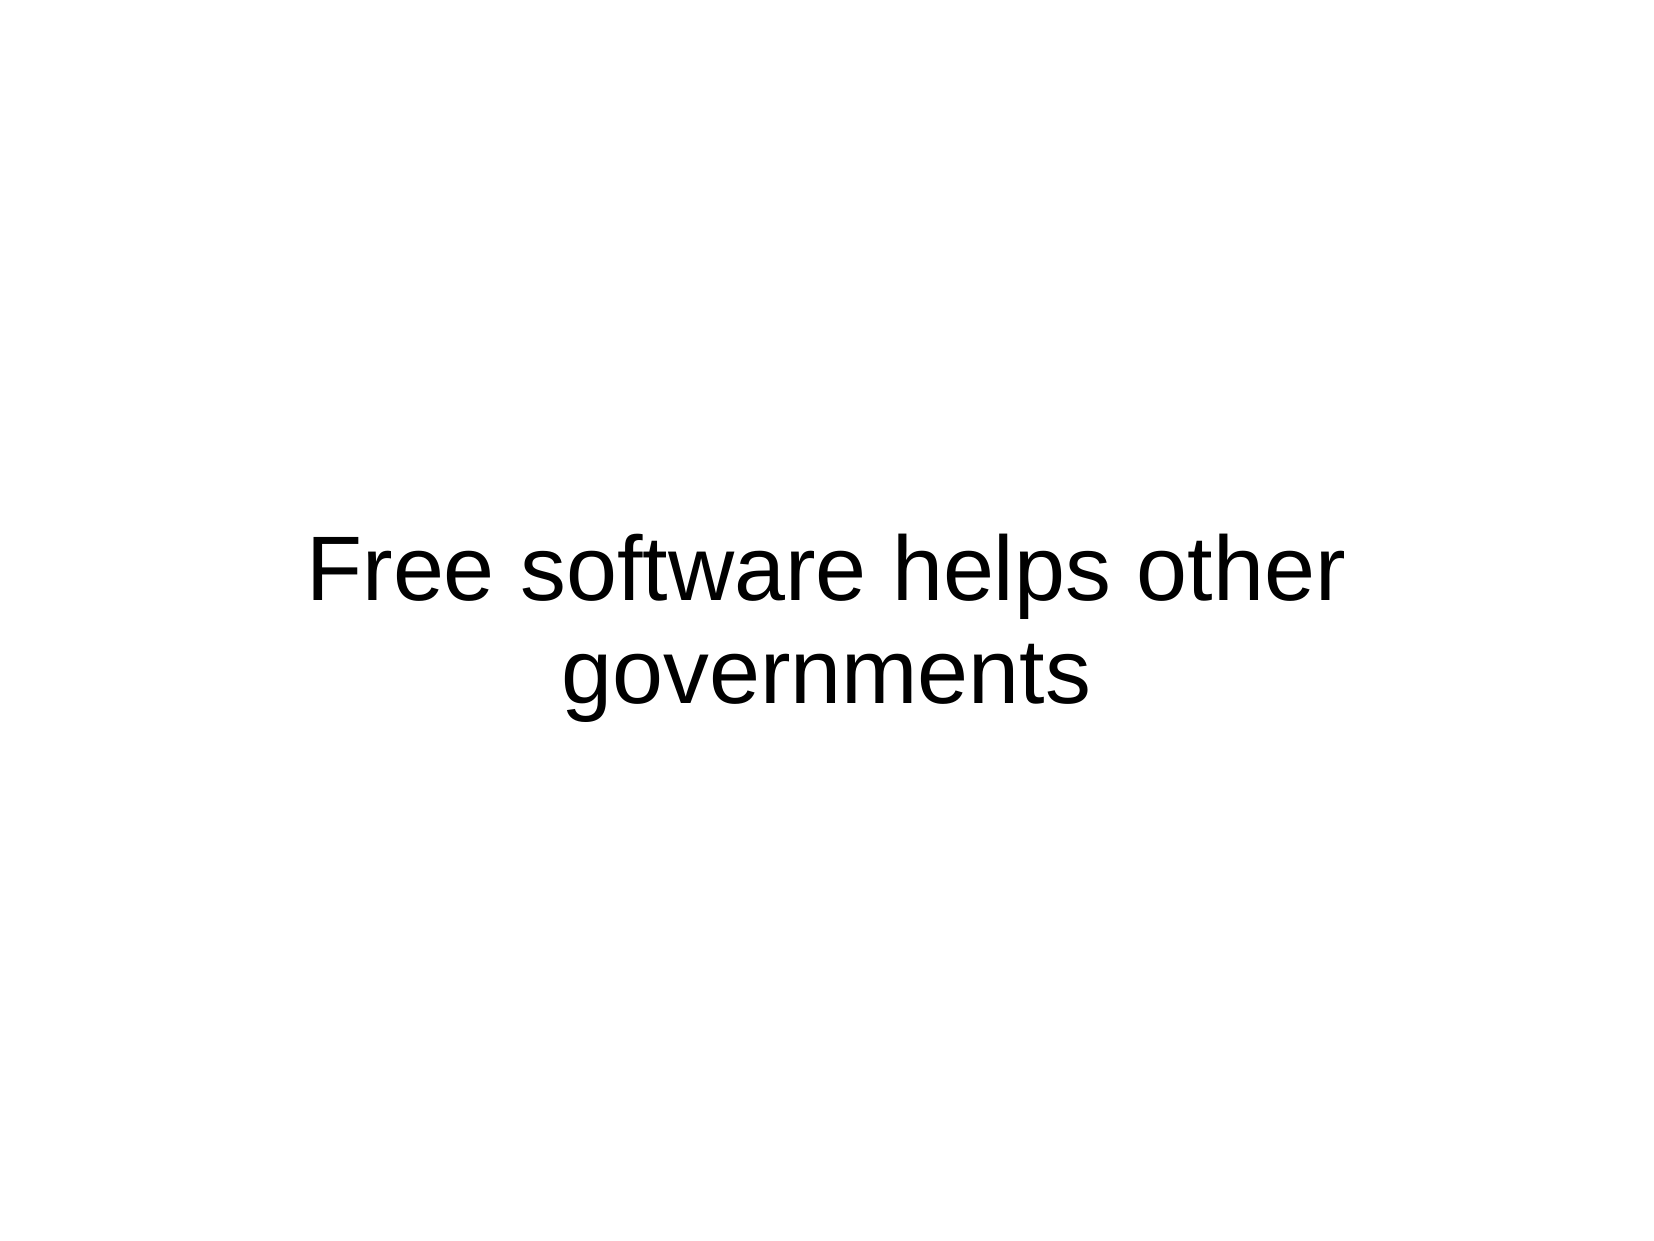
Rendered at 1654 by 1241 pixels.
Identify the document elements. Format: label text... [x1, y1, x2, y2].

title Free software helps other governments [82, 516, 1571, 724]
